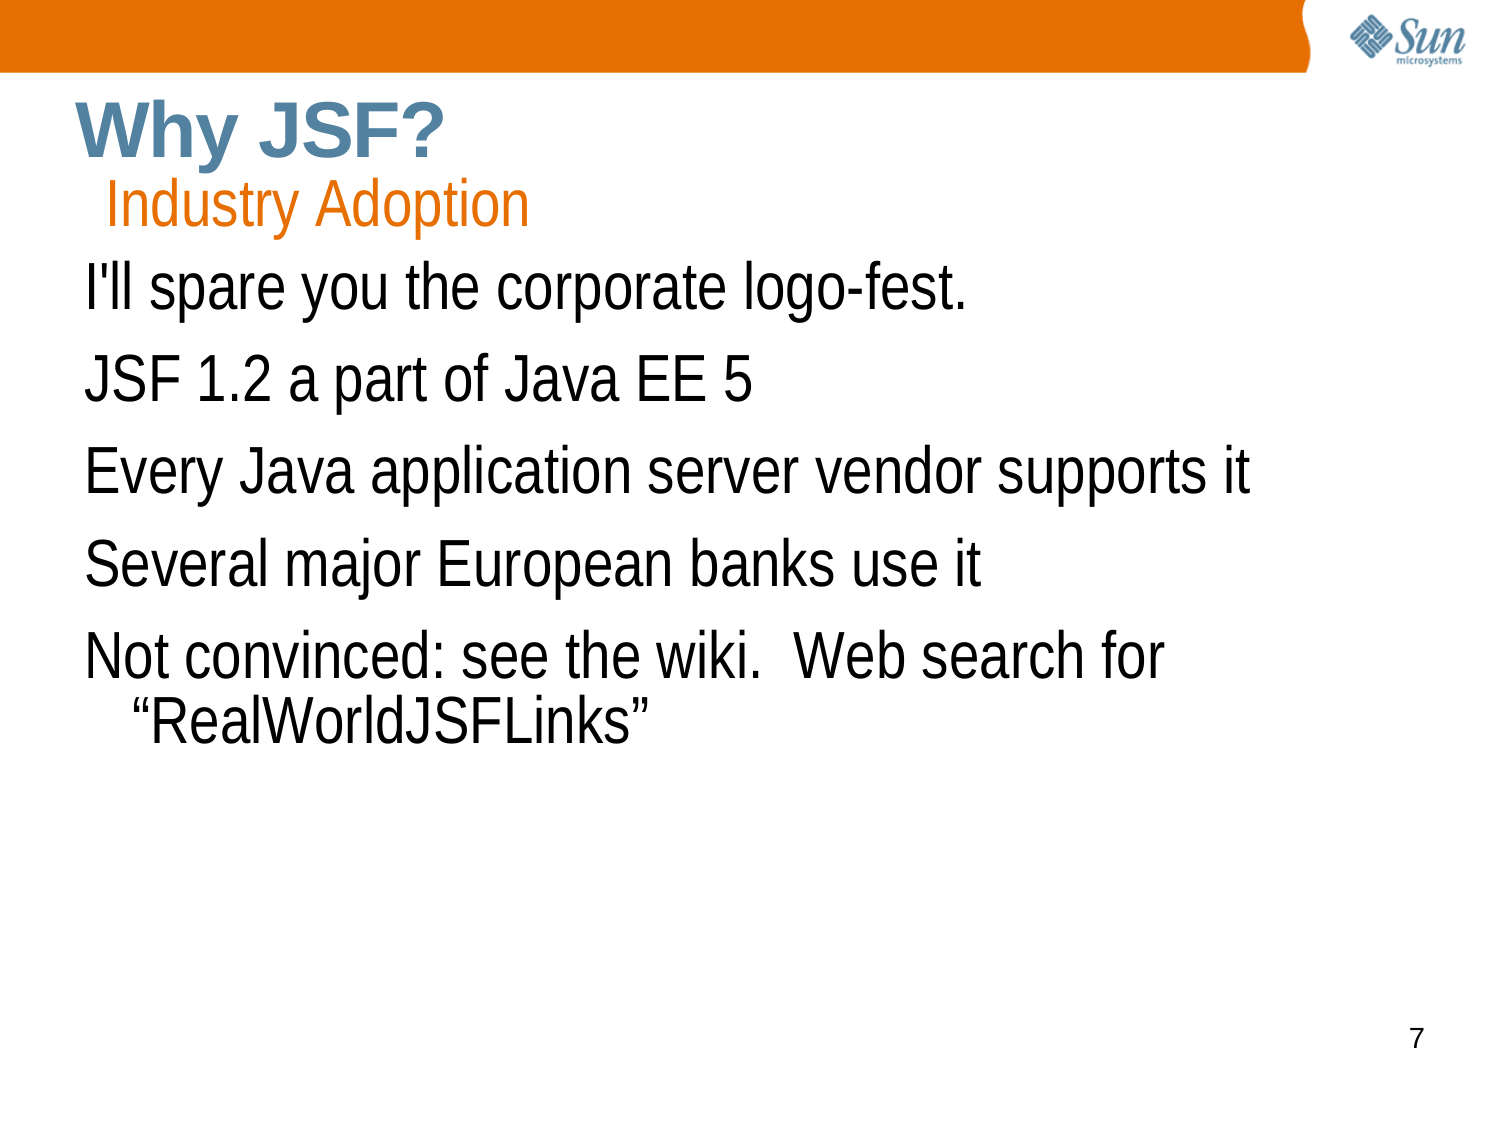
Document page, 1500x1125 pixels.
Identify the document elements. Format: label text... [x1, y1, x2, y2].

title Why JSF? [75, 93, 1438, 199]
picture [0, 0, 1500, 75]
text_box Industry Adoption [105, 174, 1372, 252]
list I'll spare you the corporate logo-fest. JSF 1.2 a part of Java EE 5 Every Java application server vendor supports it Several major European banks use it Not convinced: see the wiki. Web search for “RealWorldJSFLinks” [64, 257, 1402, 1017]
